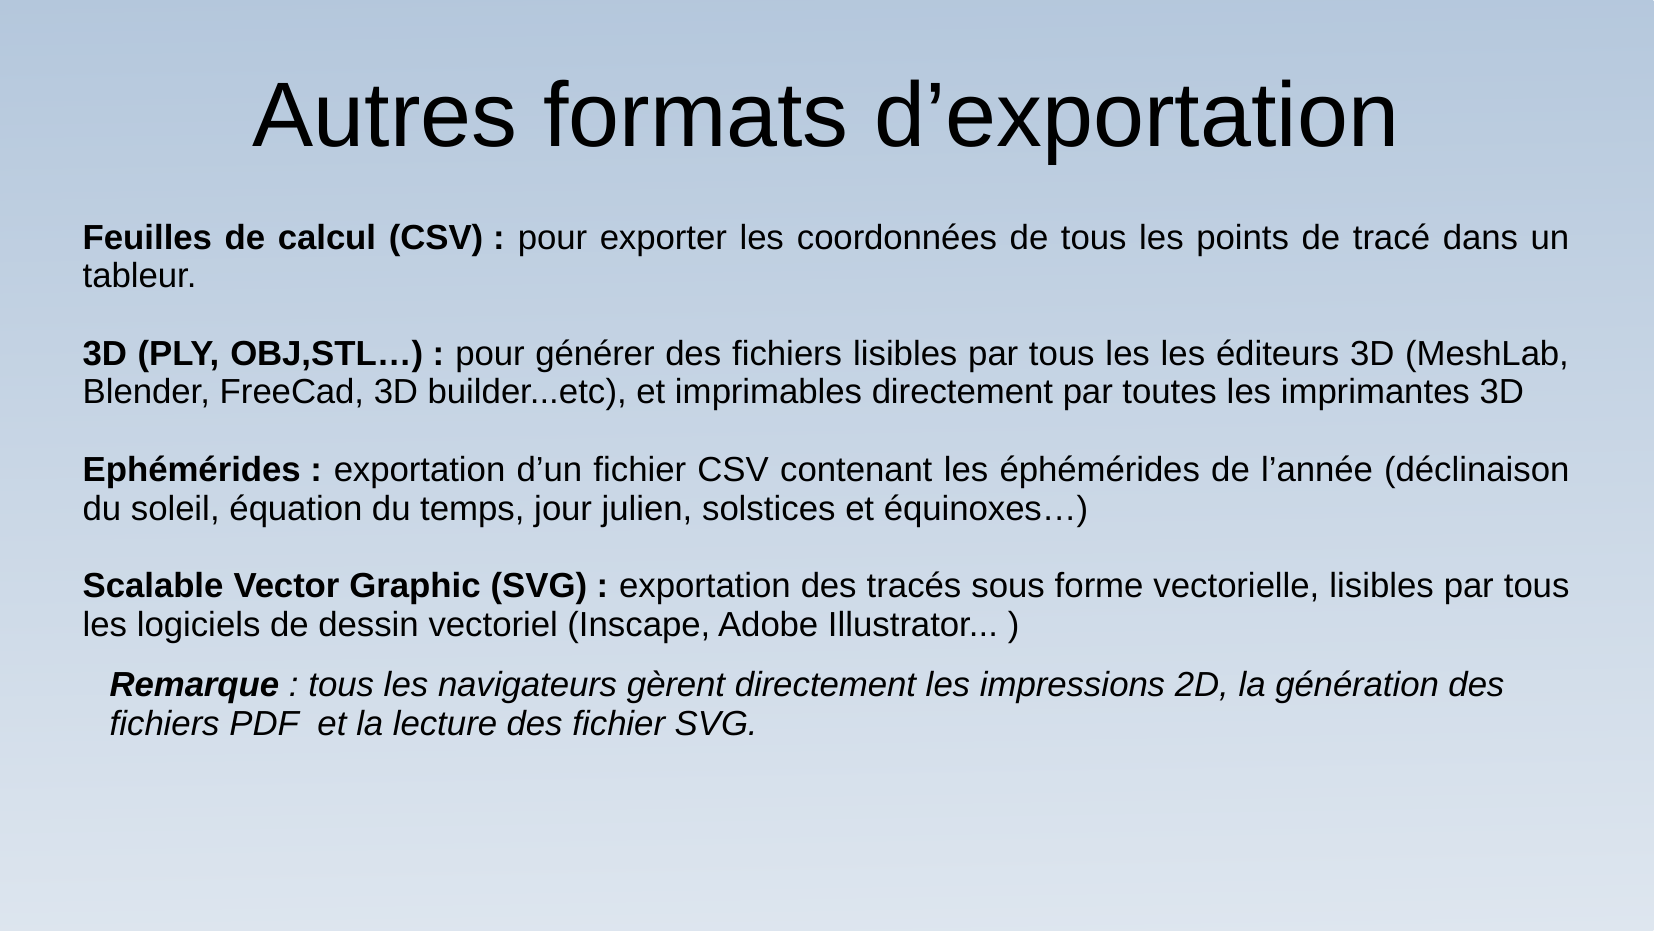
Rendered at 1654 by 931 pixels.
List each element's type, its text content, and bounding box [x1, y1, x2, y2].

title Autres formats d’exportation [82, 37, 1571, 193]
list Feuilles de calcul (CSV) : pour exporter les coordonnées de tous les points de tracé dans un tableur. 3D (PLY, OBJ,STL…) : pour générer des fichiers lisibles par tous les les éditeurs 3D (MeshLab, Blender, FreeCad, 3D builder...etc), et imprimables directement par toutes les imprimantes 3D Ephémérides : exportation d’un fichier CSV contenant les éphémérides de l’année (déclinaison du soleil, équation du temps, jour julien, solstices et équinoxes…) Scalable Vector Graphic (SVG) : exportation des tracés sous forme vectorielle, lisibles par tous les logiciels de dessin vectoriel (Inscape, Adobe Illustrator... ) Remarque : tous les navigateurs gèrent directement les impressions 2D, la génération des fichiers PDF et la lecture des fichier SVG. [82, 217, 1571, 758]
